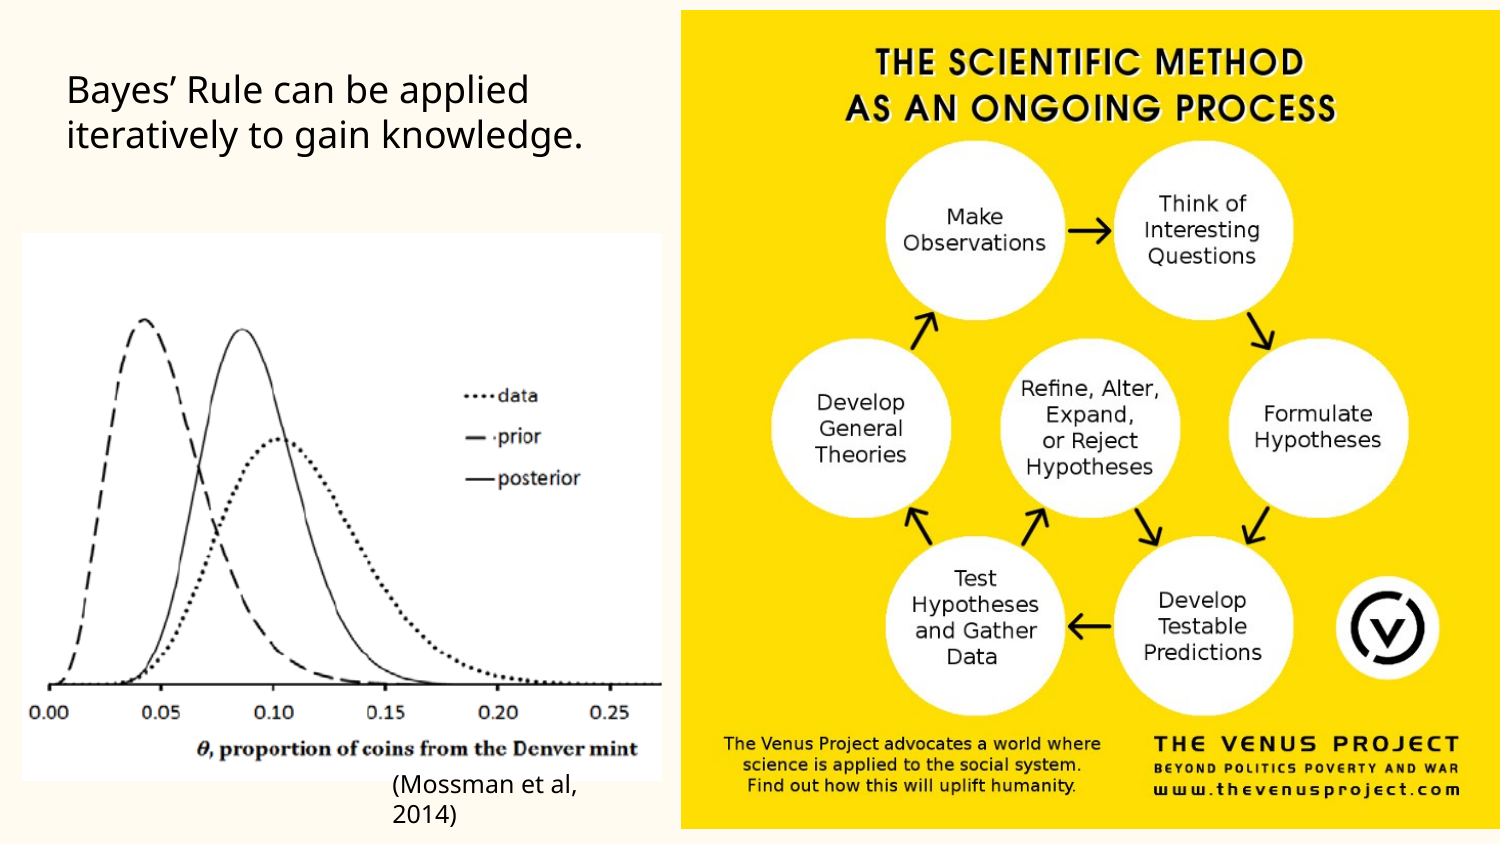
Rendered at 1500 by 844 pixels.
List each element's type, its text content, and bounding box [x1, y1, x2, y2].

list (Mossman et al, 2014) [377, 768, 659, 829]
picture [681, 10, 1500, 829]
picture [22, 233, 662, 781]
list Bayes’ Rule can be applied iteratively to gain knowledge. [51, 61, 681, 161]
